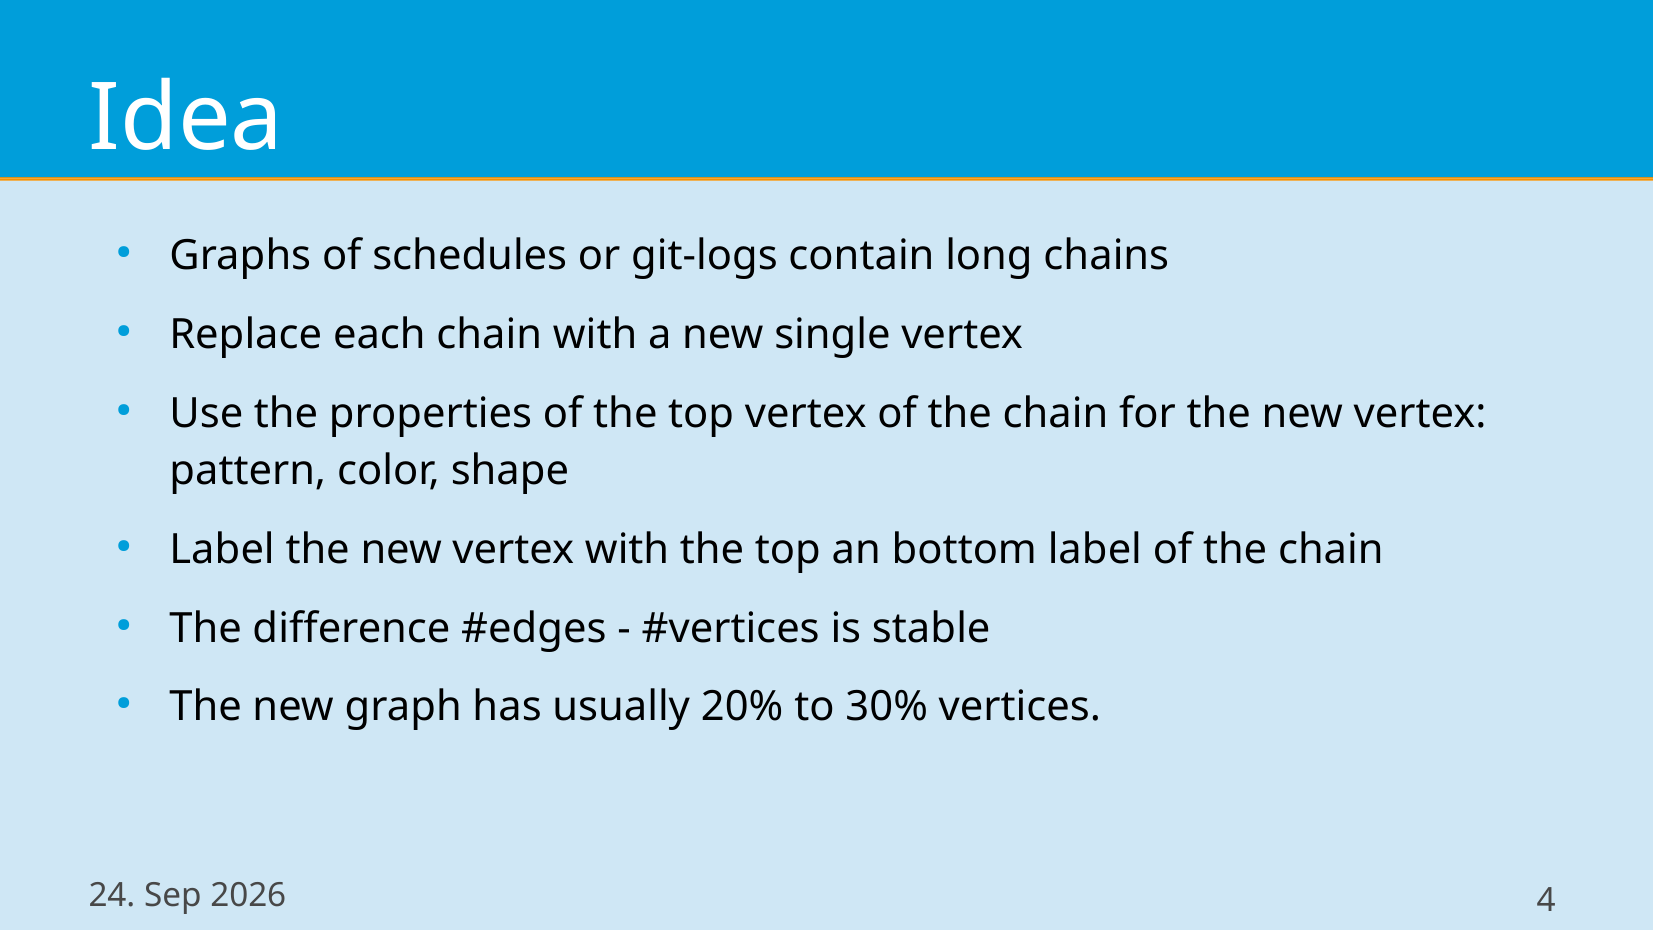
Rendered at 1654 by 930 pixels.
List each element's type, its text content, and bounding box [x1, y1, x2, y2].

title Idea [88, 14, 1565, 178]
list Graphs of schedules or git-logs contain long chains Replace each chain with a new single vertex Use the properties of the top vertex of the chain for the new vertex: pattern, color, shape Label the new vertex with the top an bottom label of the chain The difference #edges - #vertices is stable The new graph has usually 20% to 30% vertices. [98, 224, 1575, 801]
